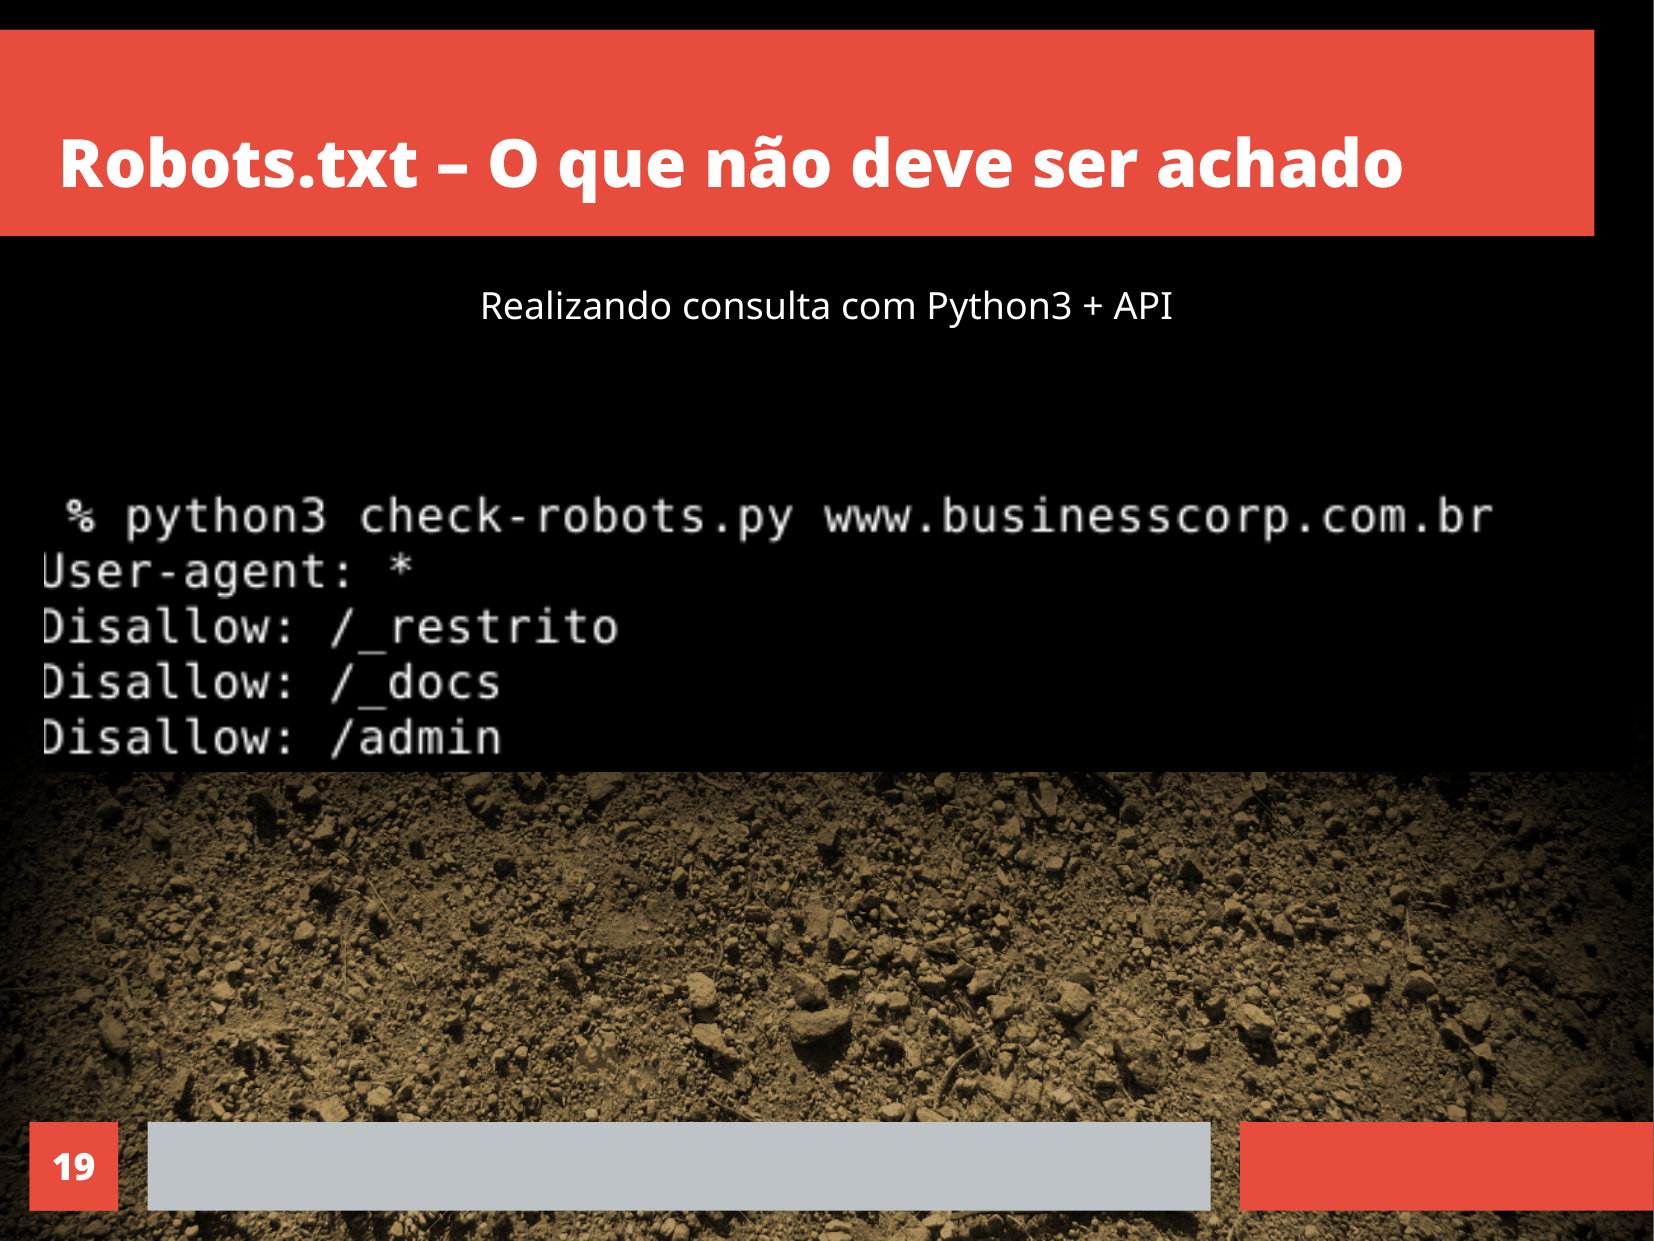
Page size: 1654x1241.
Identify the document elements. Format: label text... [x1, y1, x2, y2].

picture [0, 486, 1654, 1241]
title Robots.txt – O que não deve ser achado [59, 59, 1595, 207]
text_box Realizando consulta com Python3 + API [0, 271, 1654, 524]
picture [0, 0, 1654, 271]
